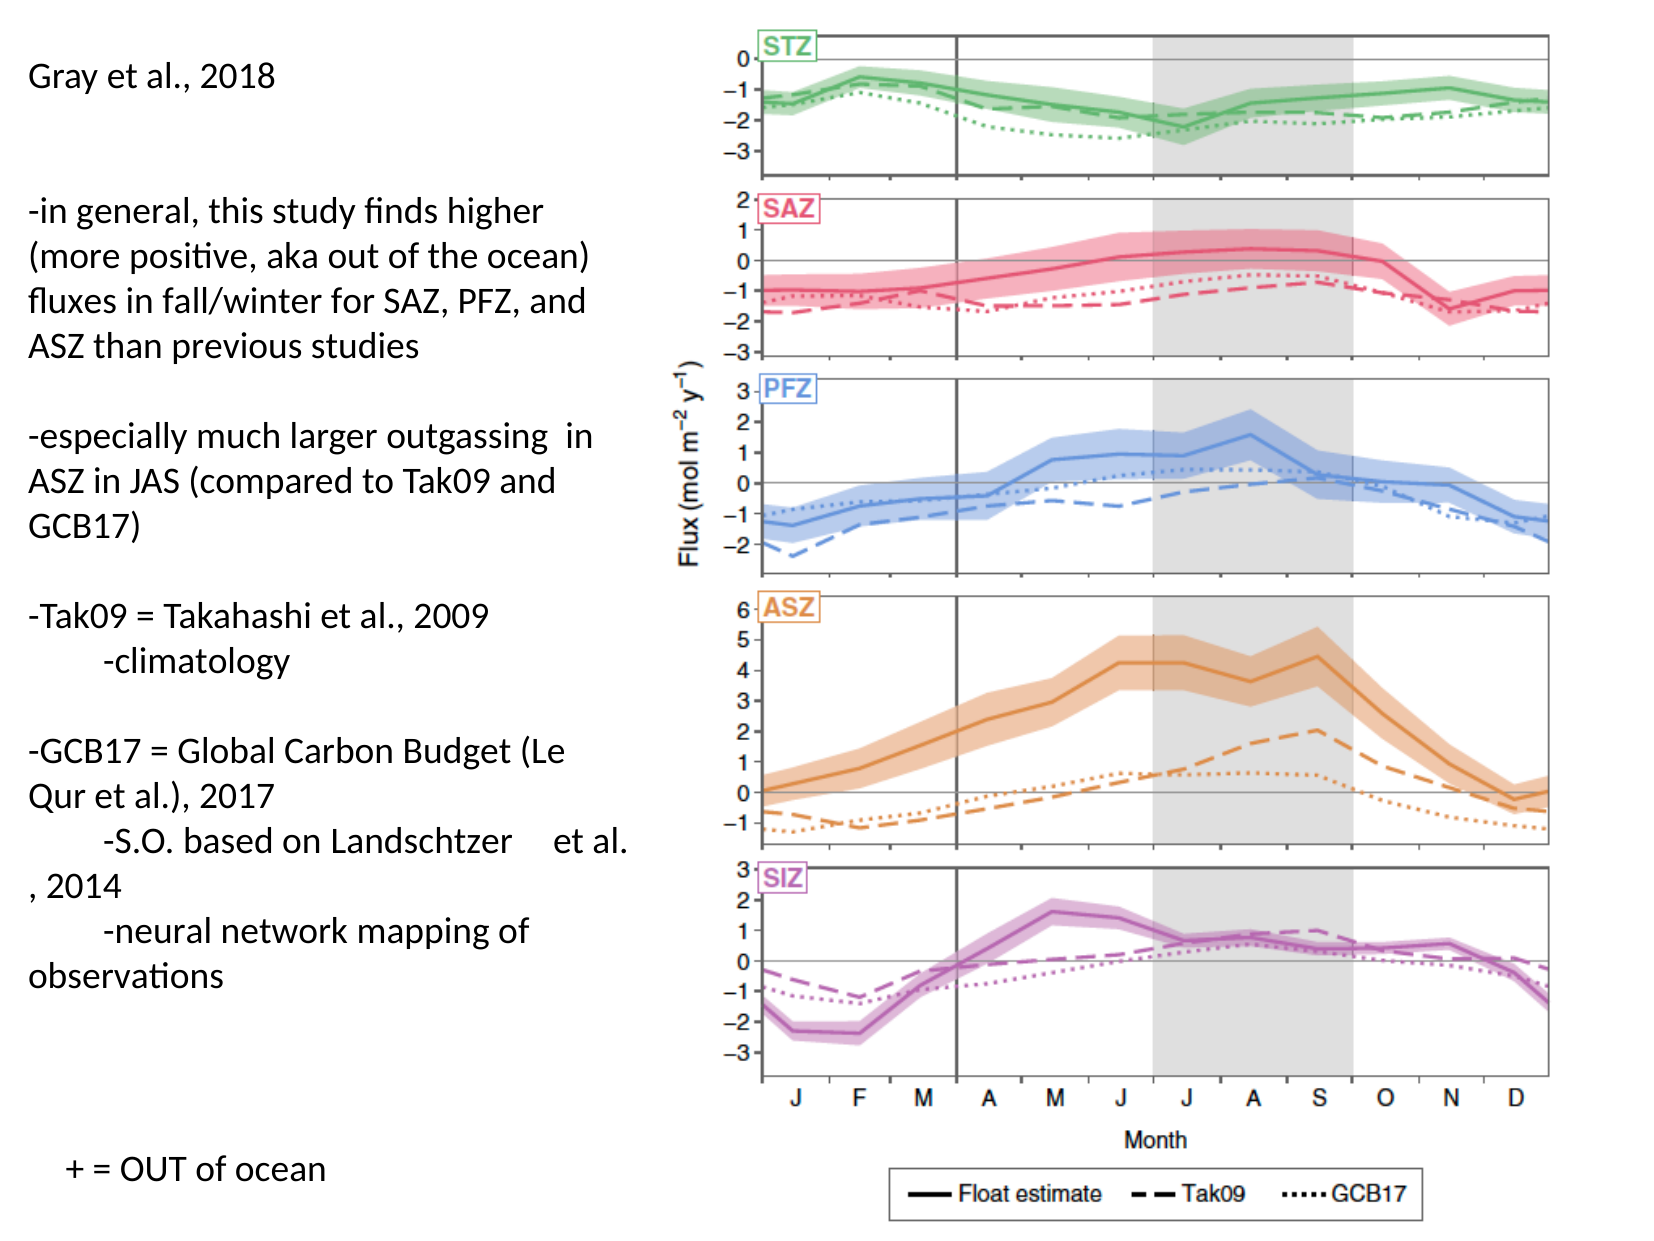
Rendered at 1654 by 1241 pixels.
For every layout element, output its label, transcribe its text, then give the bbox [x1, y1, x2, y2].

text_box Gray et al., 2018 -in general, this study finds higher (more positive, aka out of the ocean) fluxes in fall/winter for SAZ, PFZ, and ASZ than previous studies -especially much larger outgassing in ASZ in JAS (compared to Tak09 and GCB17) -Tak09 = Takahashi et al., 2009 -climatology -GCB17 = Global Carbon Budget (Le Qur et al.), 2017 -S.O. based on Landschtzer et al. , 2014 -neural network mapping of observations [13, 43, 647, 1013]
picture [667, 0, 1579, 1241]
text_box + = OUT of ocean [50, 1136, 366, 1197]
